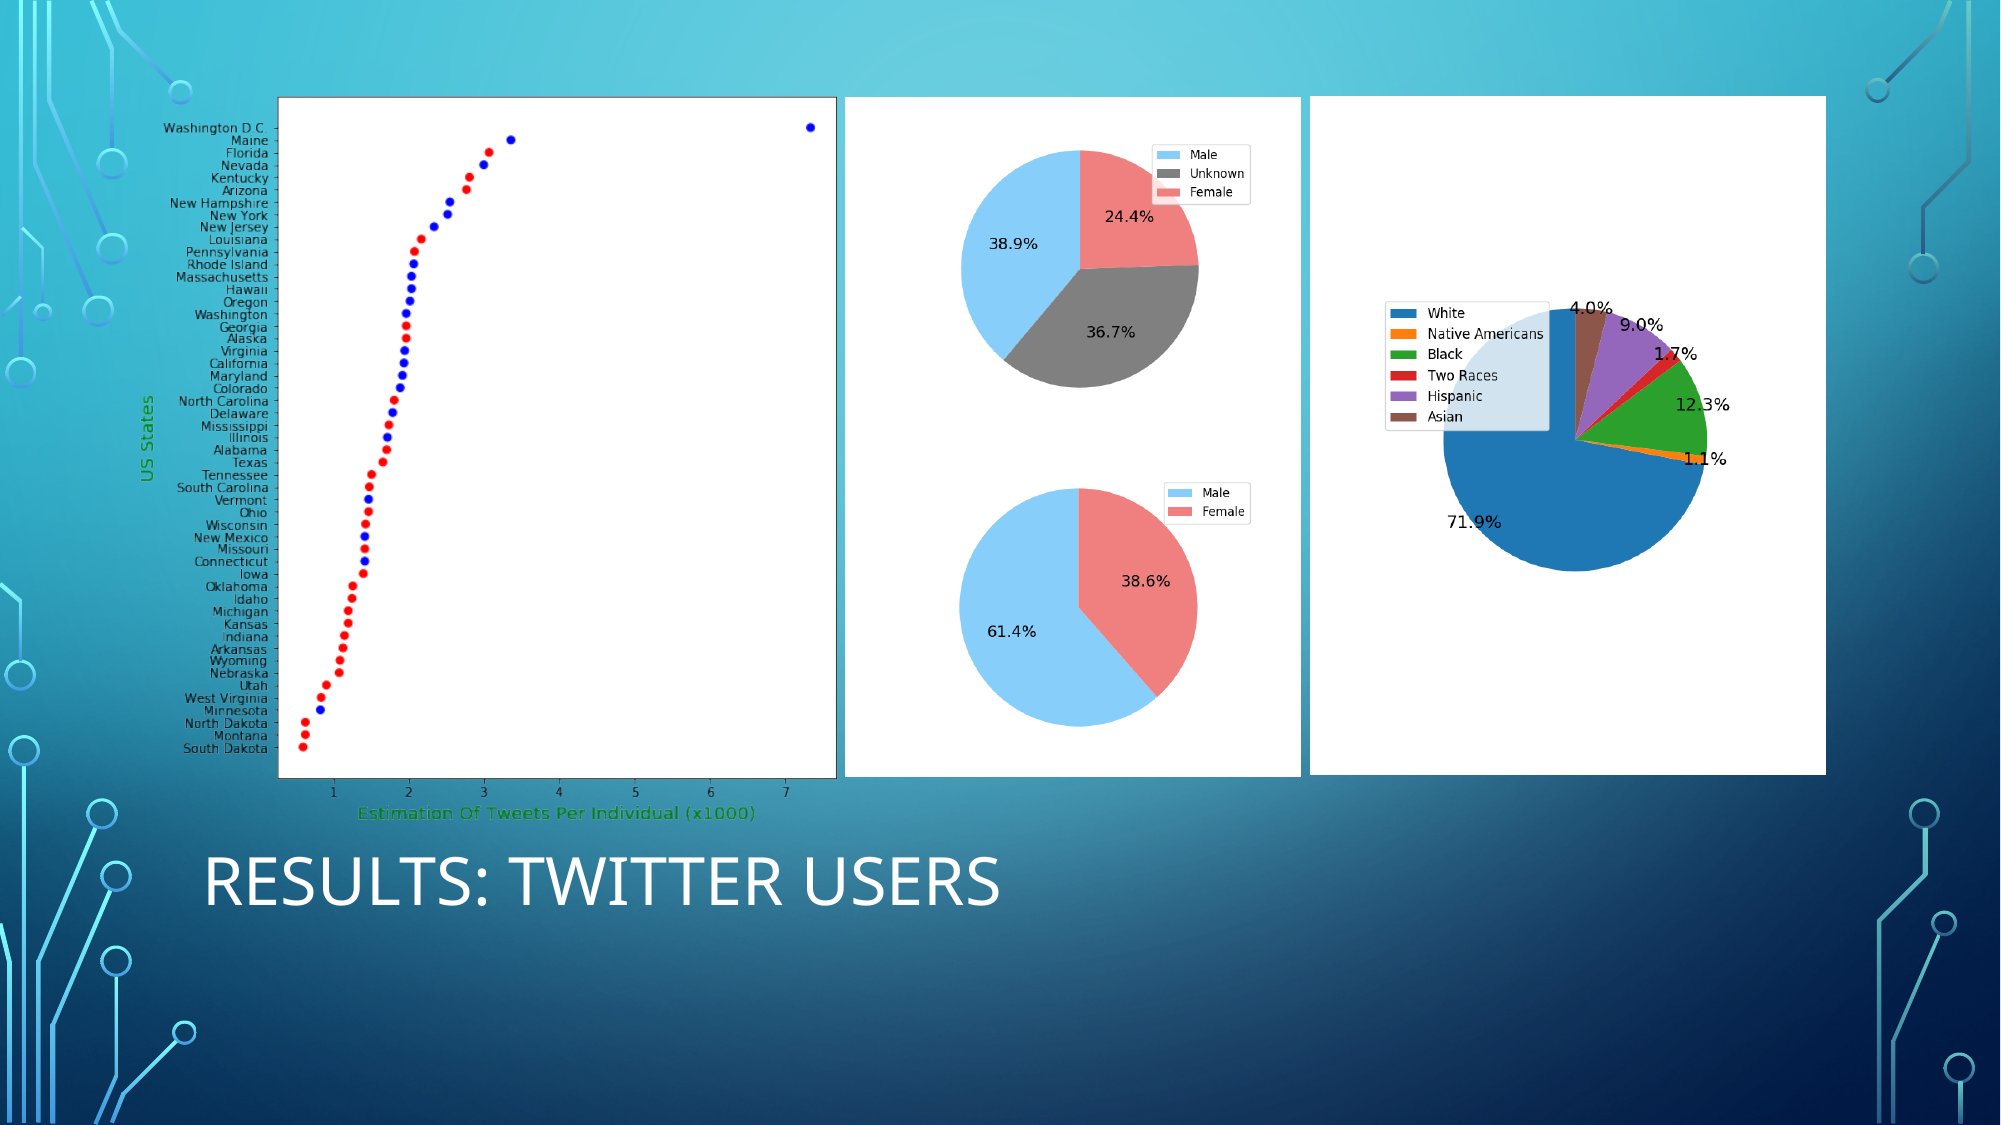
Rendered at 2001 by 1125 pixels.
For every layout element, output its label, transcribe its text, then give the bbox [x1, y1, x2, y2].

text_box [1310, 96, 1826, 775]
picture [1315, 249, 1821, 628]
picture [132, 84, 1301, 831]
list Results: twitter users [187, 840, 1814, 953]
